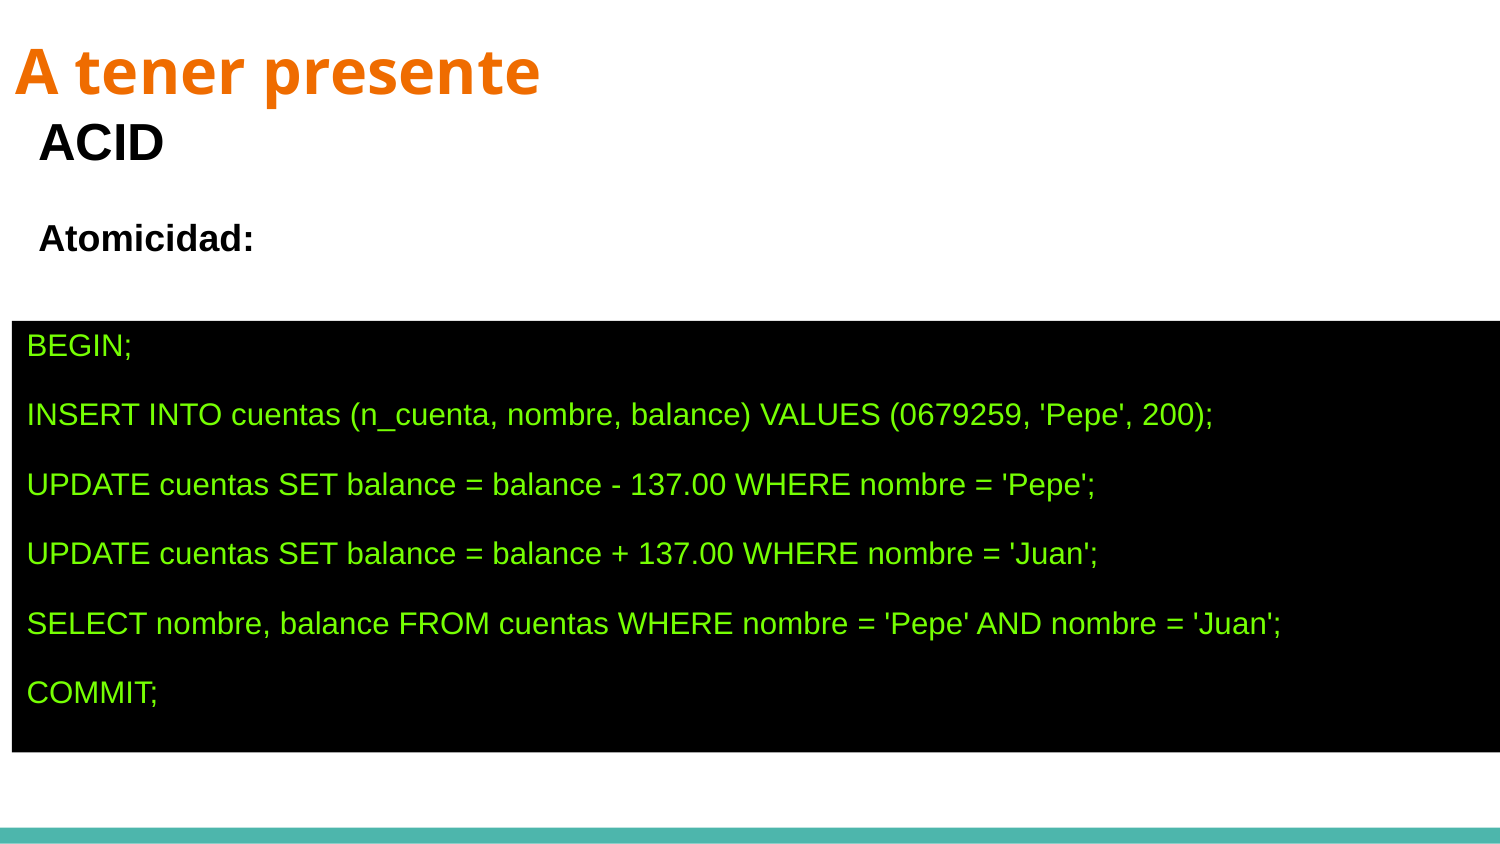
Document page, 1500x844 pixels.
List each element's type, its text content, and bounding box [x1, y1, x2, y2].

title A tener presente [0, 11, 1469, 128]
text_box ACID Atomicidad: [23, 106, 1473, 320]
text_box BEGIN; INSERT INTO cuentas (n_cuenta, nombre, balance) VALUES (0679259, 'Pepe', 200); UPDATE cuentas SET balance = balance - 137.00 WHERE nombre = 'Pepe'; UPDATE cuentas SET balance = balance + 137.00 WHERE nombre = 'Juan'; SELECT nombre, balance FROM cuentas WHERE nombre = 'Pepe' AND nombre = 'Juan'; COMMIT; [11, 320, 1500, 753]
